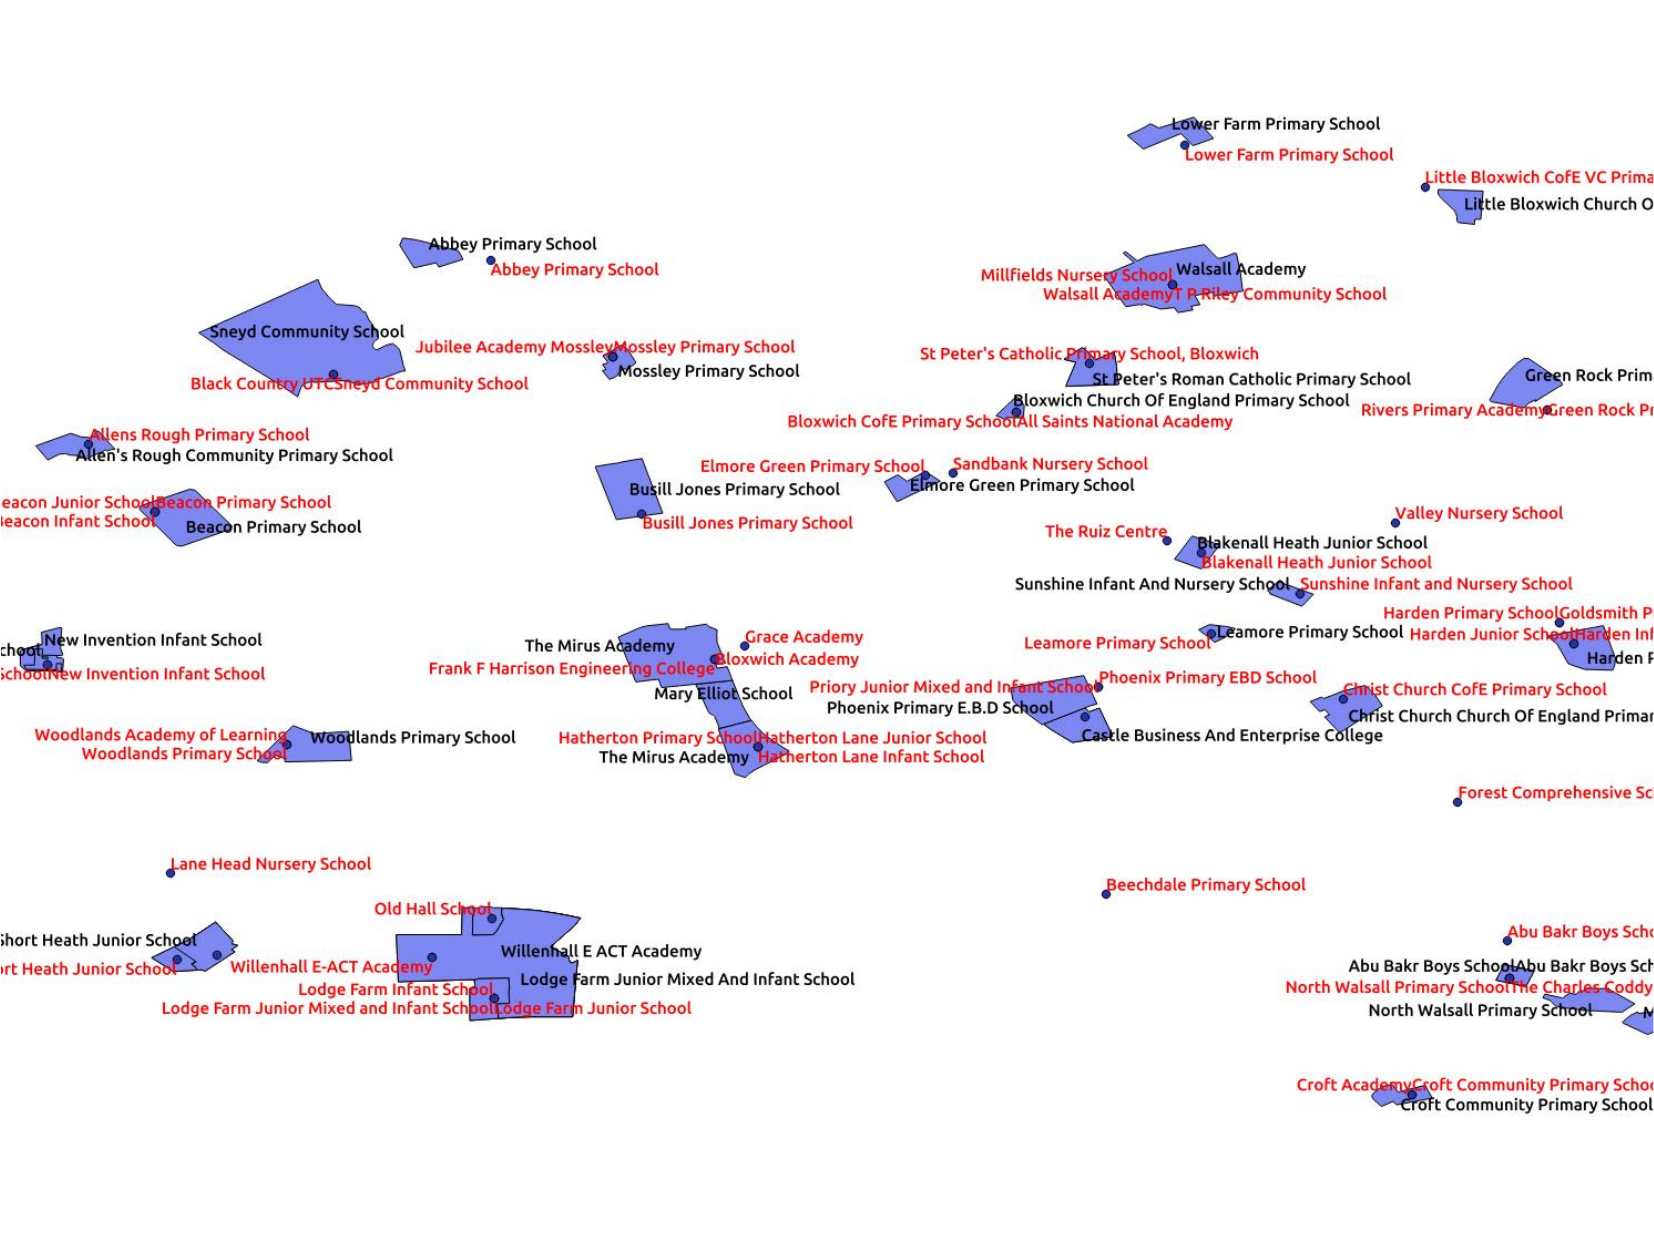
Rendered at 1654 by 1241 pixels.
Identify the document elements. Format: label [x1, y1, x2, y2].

picture [1, 0, 1654, 1117]
